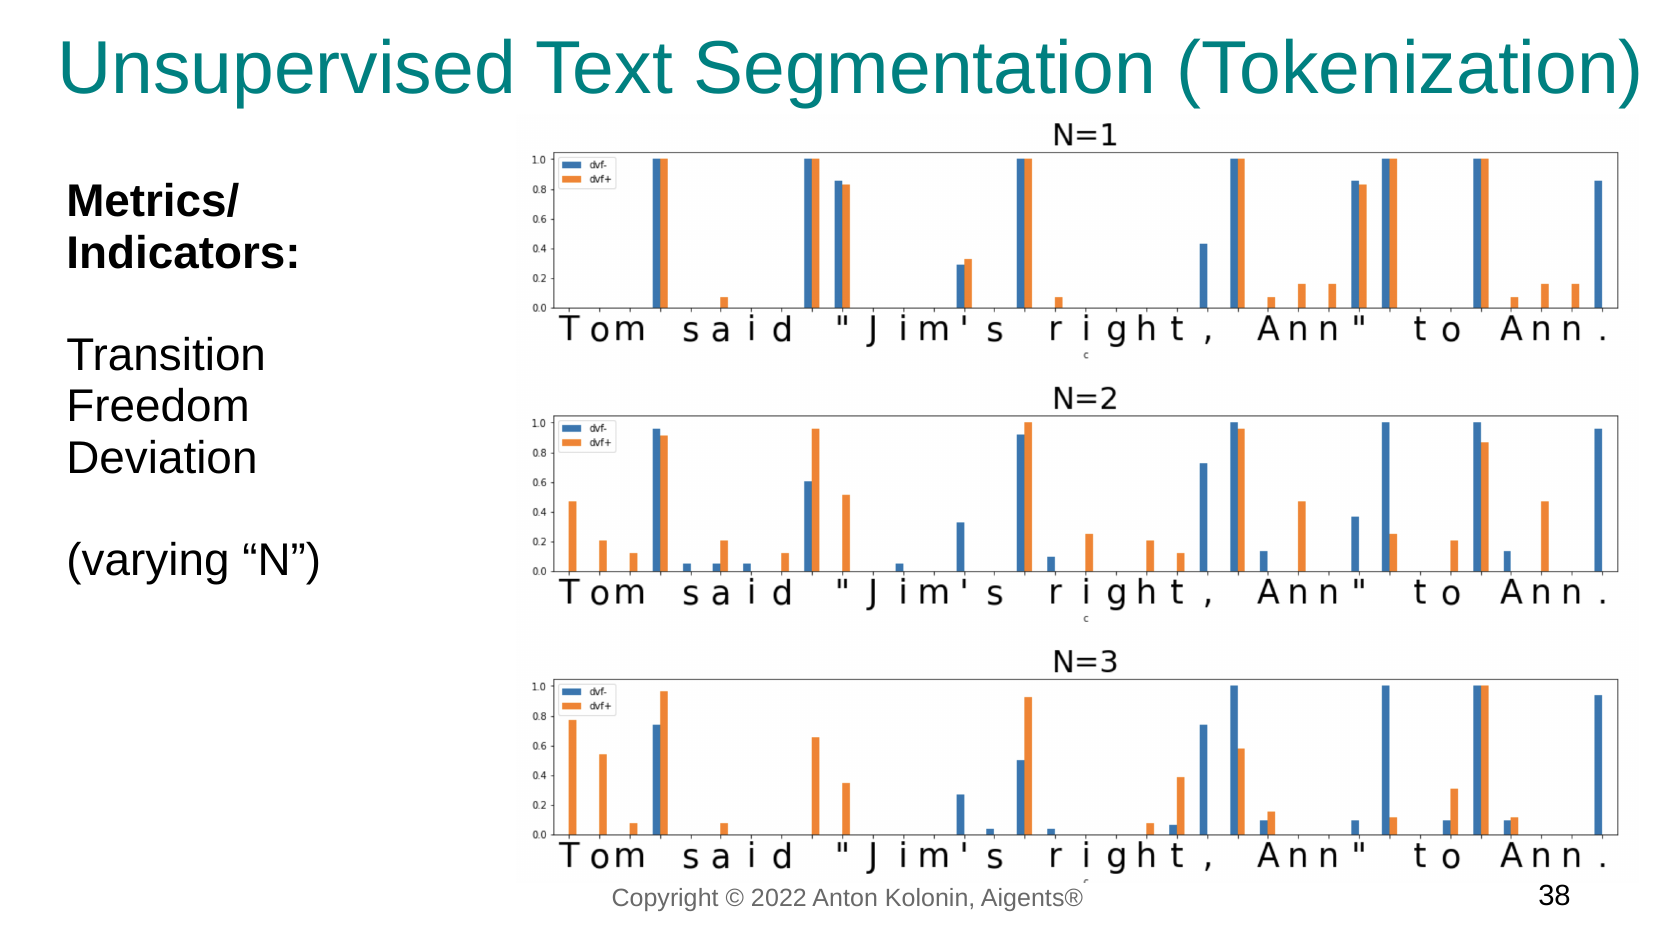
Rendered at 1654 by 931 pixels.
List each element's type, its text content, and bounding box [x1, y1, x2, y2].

text_box Unsupervised Text Segmentation (Tokenization) [0, 0, 1653, 135]
text_box Metrics/ Indicators: Transition Freedom Deviation (varying “N”) [51, 168, 337, 641]
picture [516, 114, 1639, 883]
